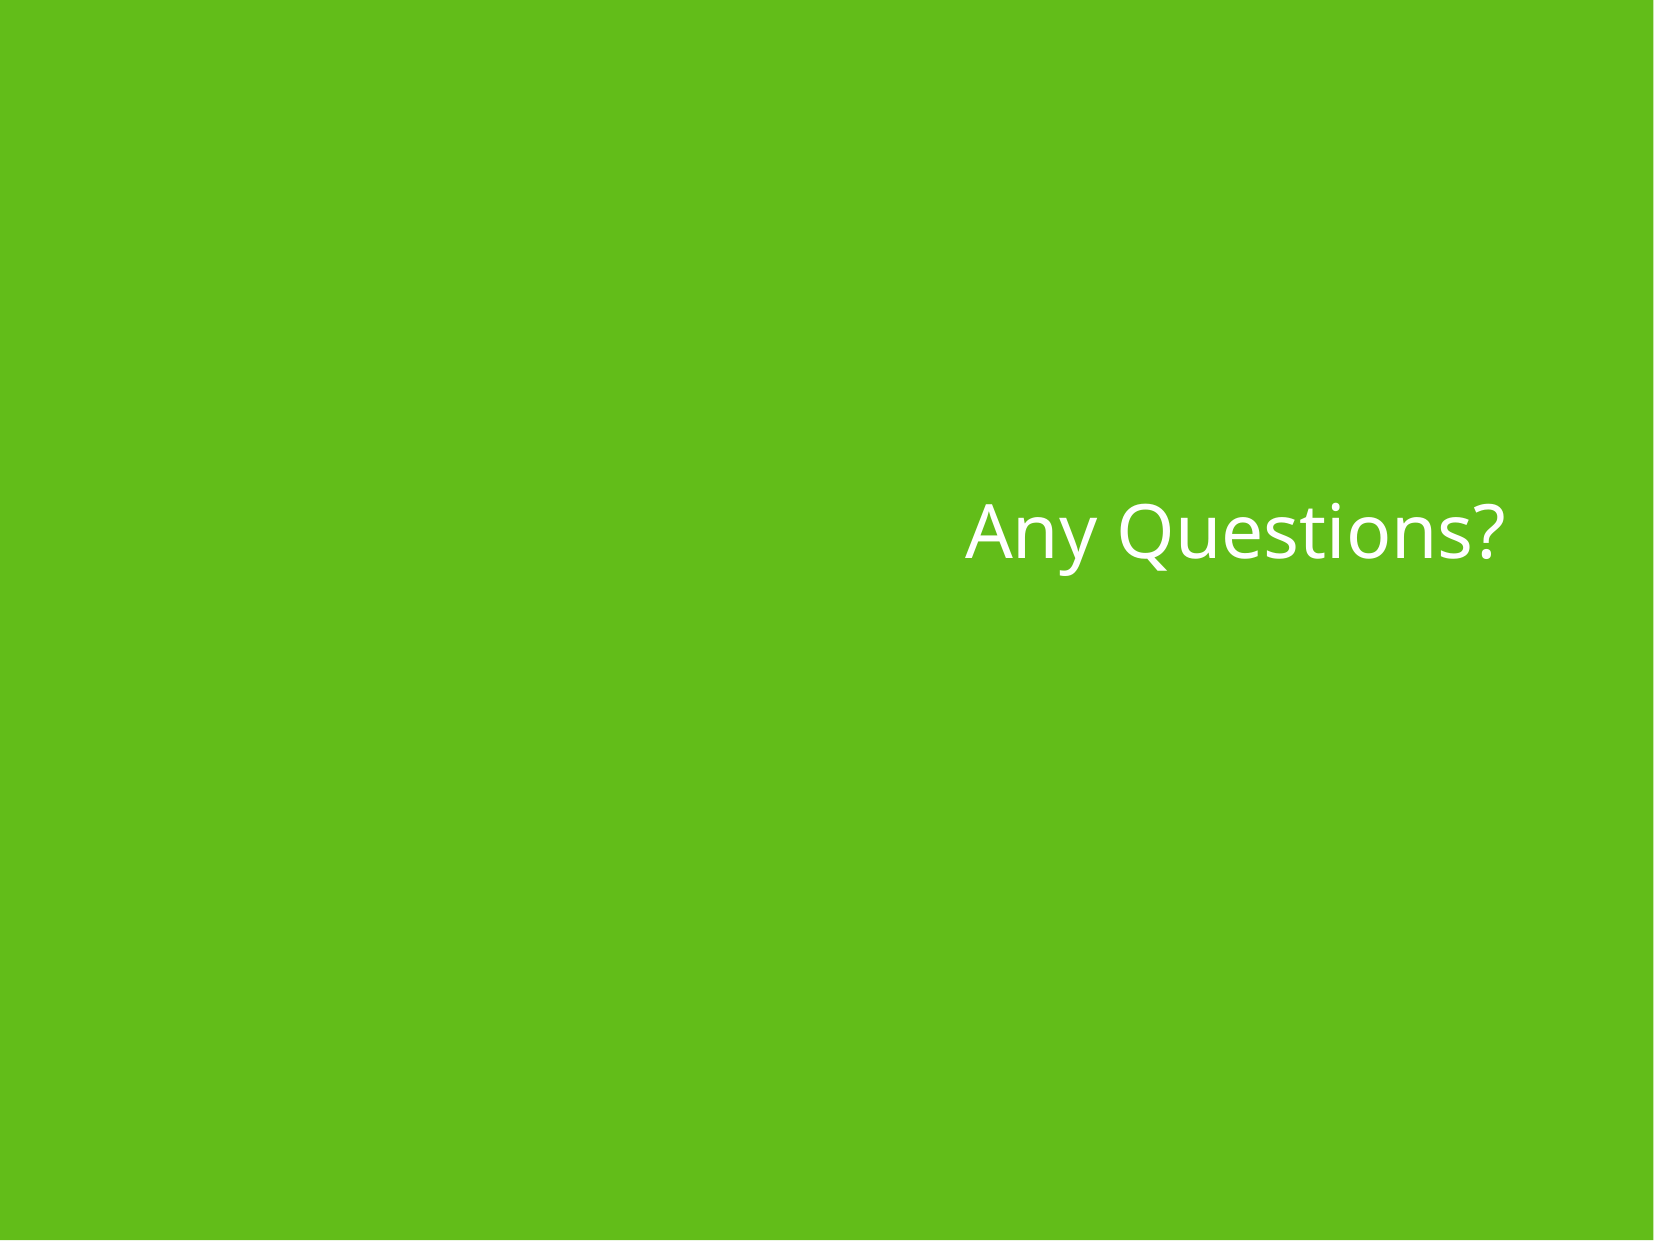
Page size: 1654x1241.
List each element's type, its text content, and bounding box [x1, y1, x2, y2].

title Any Questions? [271, 426, 1522, 633]
